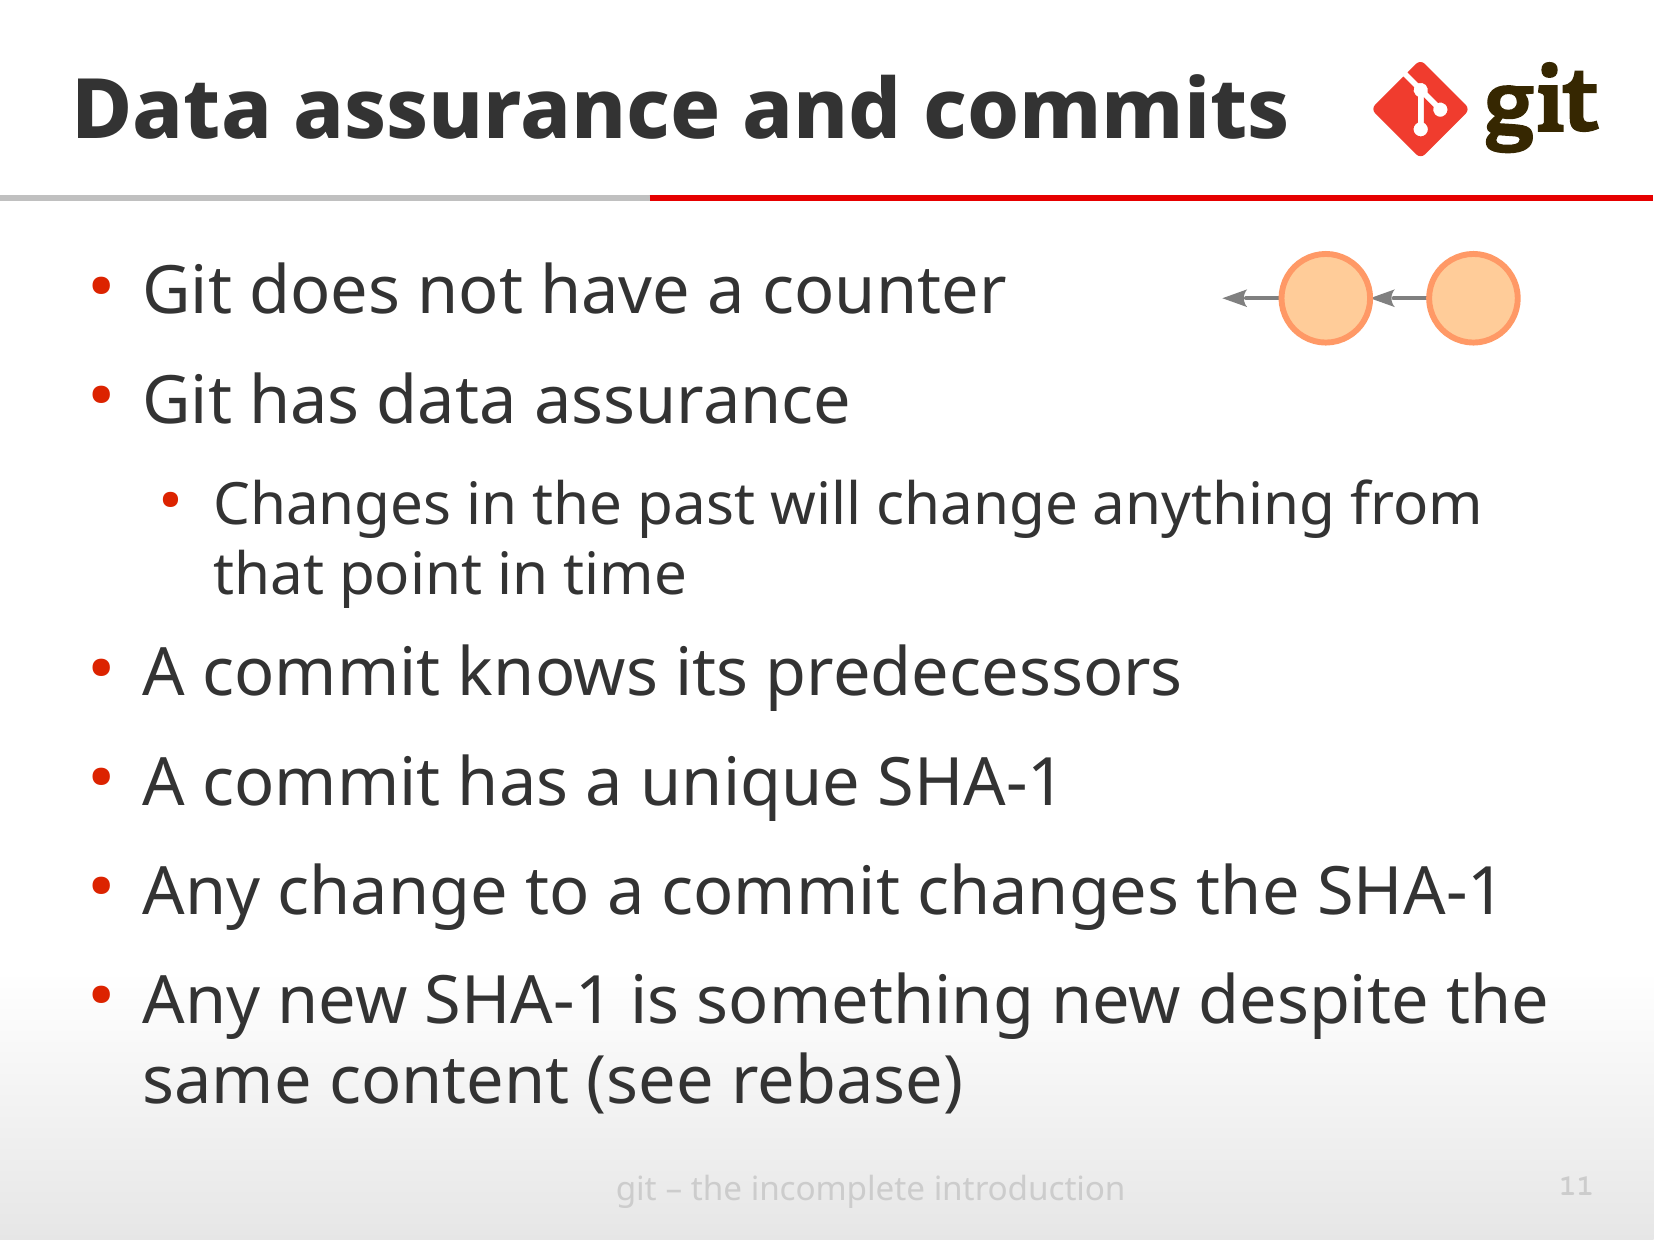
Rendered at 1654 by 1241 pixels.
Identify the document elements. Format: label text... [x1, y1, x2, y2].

title Data assurance and commits [56, 36, 1546, 175]
list Git does not have a counter Git has data assurance Changes in the past will change anything from that point in time A commit knows its predecessors A commit has a unique SHA-1 Any change to a commit changes the SHA-1 Any new SHA-1 is something new despite the same content (see rebase) [56, 239, 1595, 1125]
text_box [579, 676, 1618, 1197]
text_box [1281, 253, 1371, 343]
text_box [1429, 253, 1518, 343]
